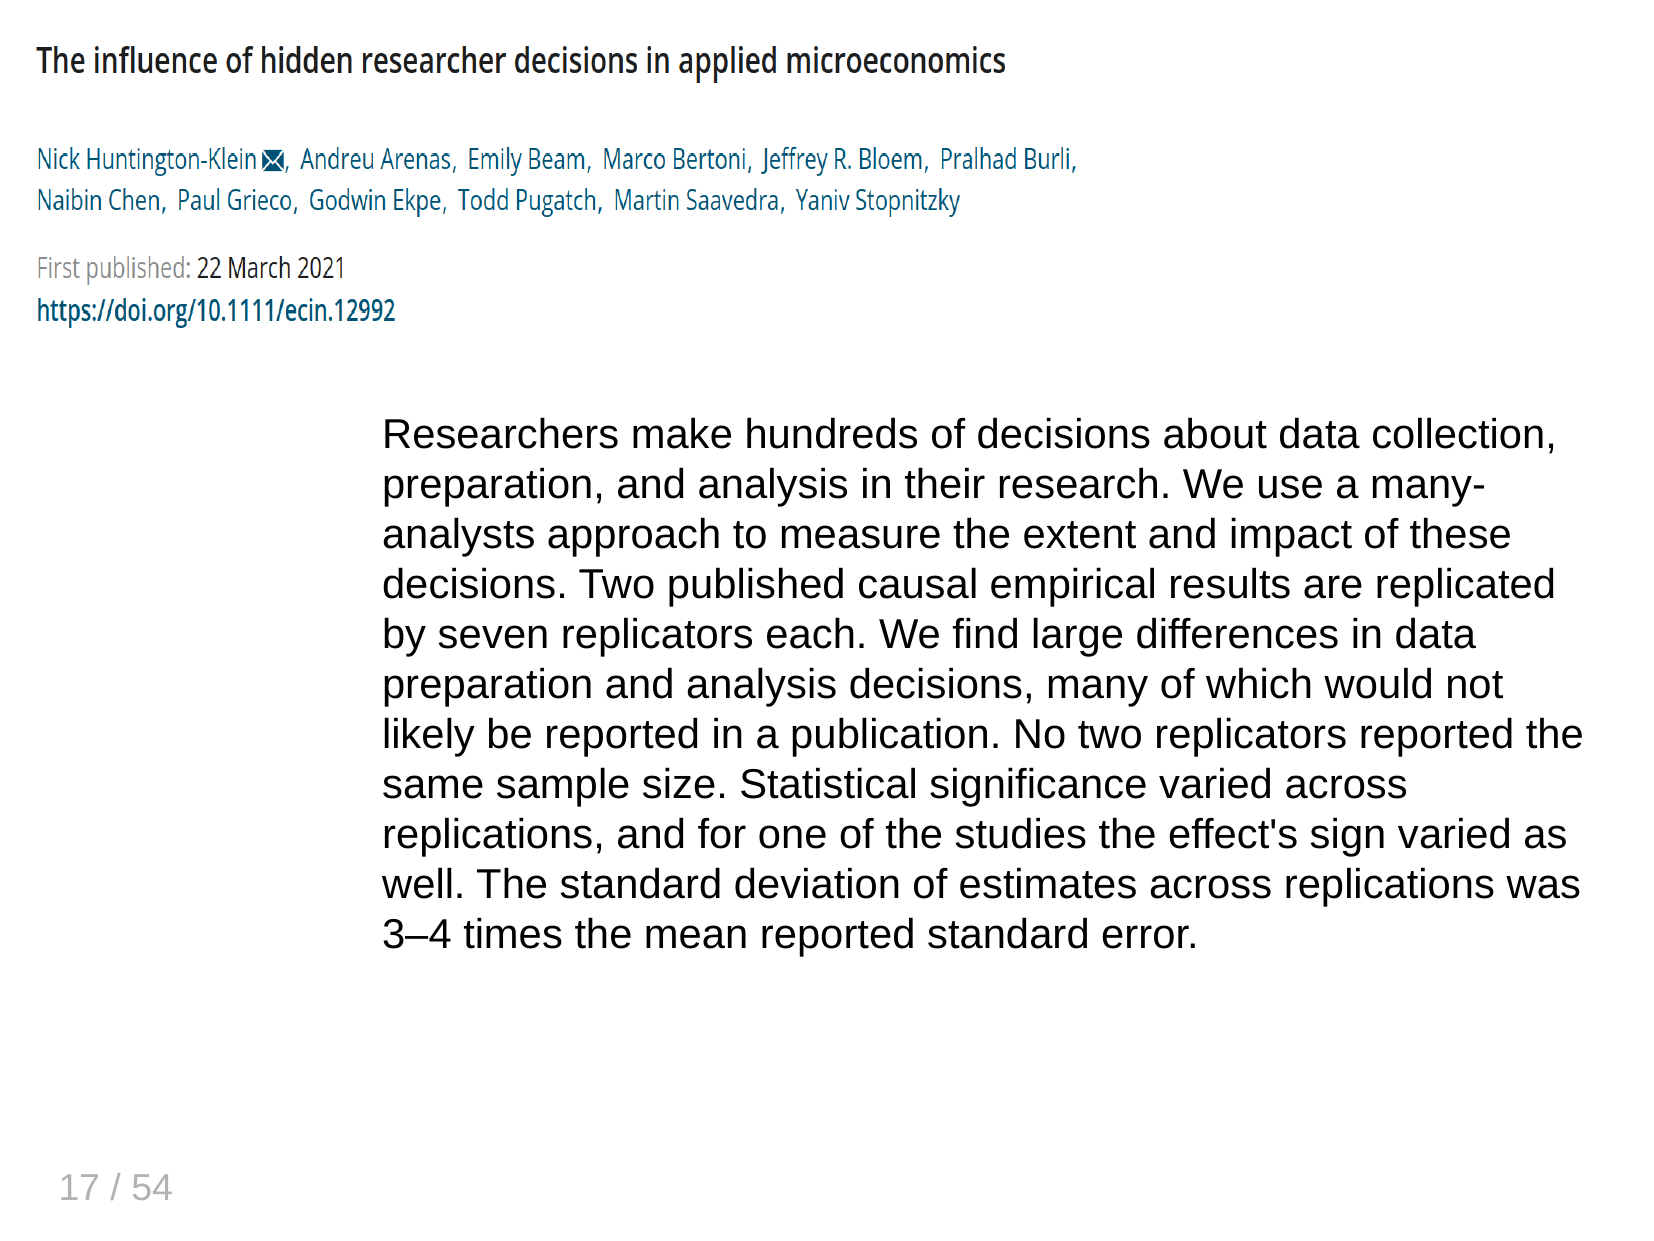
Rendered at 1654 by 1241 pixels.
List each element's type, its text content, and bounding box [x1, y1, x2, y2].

text_box <number> / 54 [43, 1159, 338, 1236]
picture [16, 15, 1093, 354]
text_box Researchers make hundreds of decisions about data collection, preparation, and analysis in their research. We use a many‐analysts approach to measure the extent and impact of these decisions. Two published causal empirical results are replicated by seven replicators each. We find large differences in data preparation and analysis decisions, many of which would not likely be reported in a publication. No two replicators reported the same sample size. Statistical significance varied across replications, and for one of the studies the effect's sign varied as well. The standard deviation of estimates across replications was 3–4 times the mean reported standard error. [368, 399, 1606, 1182]
